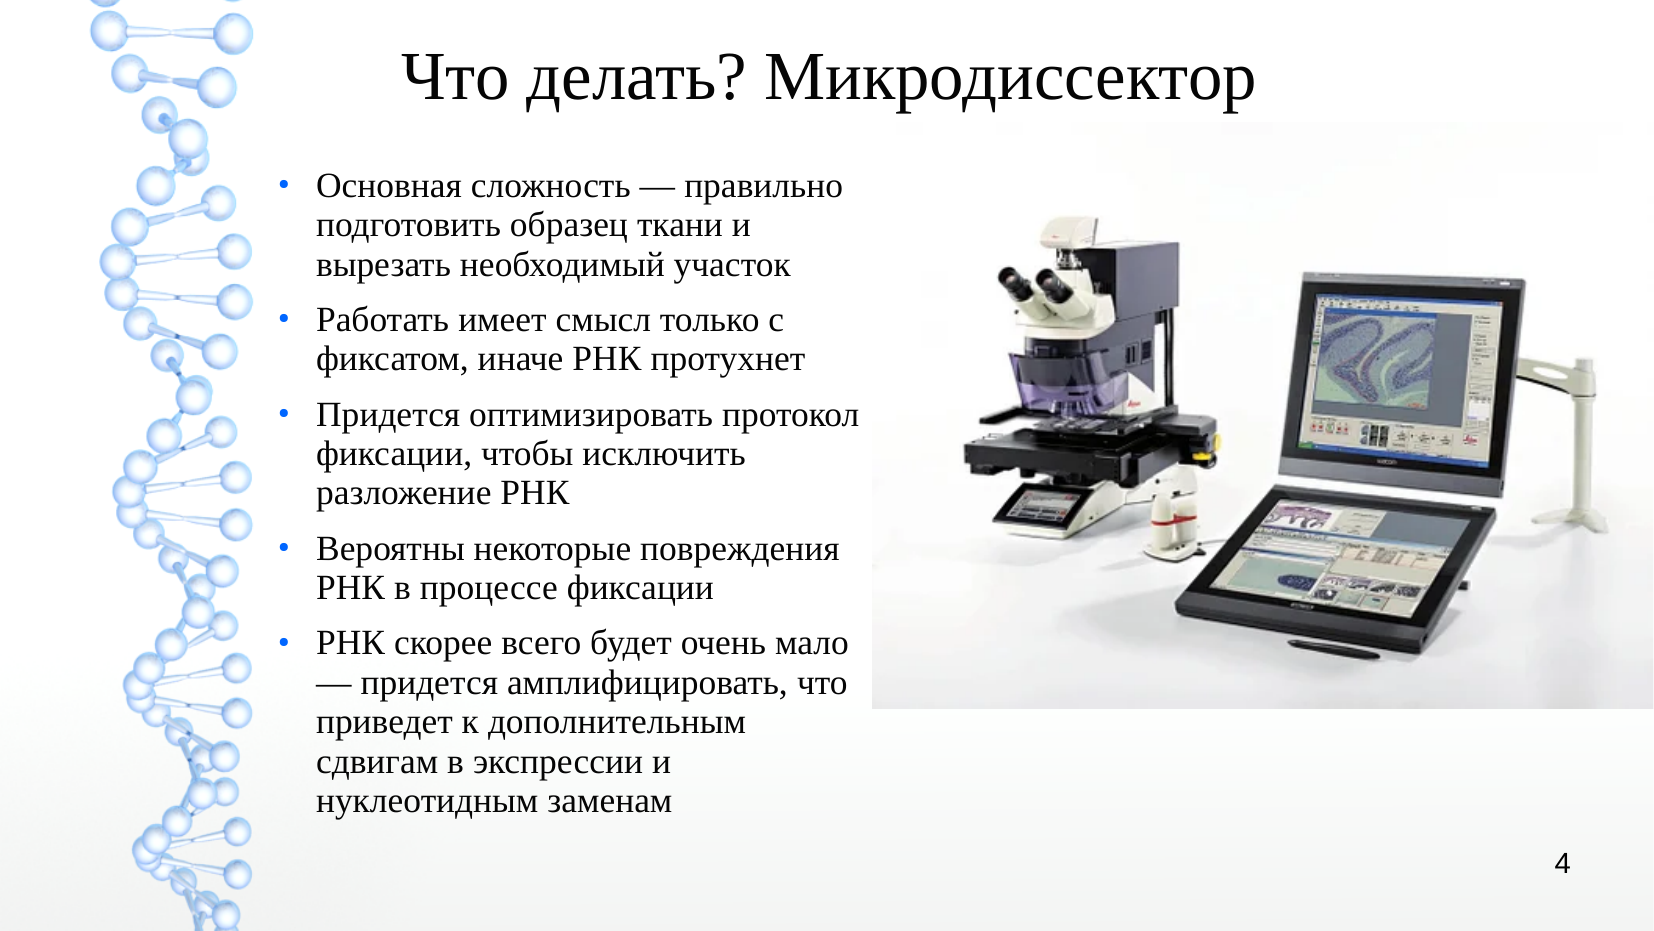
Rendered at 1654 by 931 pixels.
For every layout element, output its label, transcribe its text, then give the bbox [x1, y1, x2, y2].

picture [0, 0, 1654, 931]
title Что делать? Микродиссектор [165, 0, 1495, 154]
list Основная сложность — правильно подготовить образец ткани и вырезать необходимый участок Работать имеет смысл только с фиксатом, иначе РНК протухнет Придется оптимизировать протокол фиксации, чтобы исключить разложение РНК Вероятны некоторые повреждения РНК в процессе фиксации РНК скорее всего будет очень мало — придется амплифицировать, что приведет к дополнительным сдвигам в экспрессии и нуклеотидным заменам [265, 165, 875, 839]
